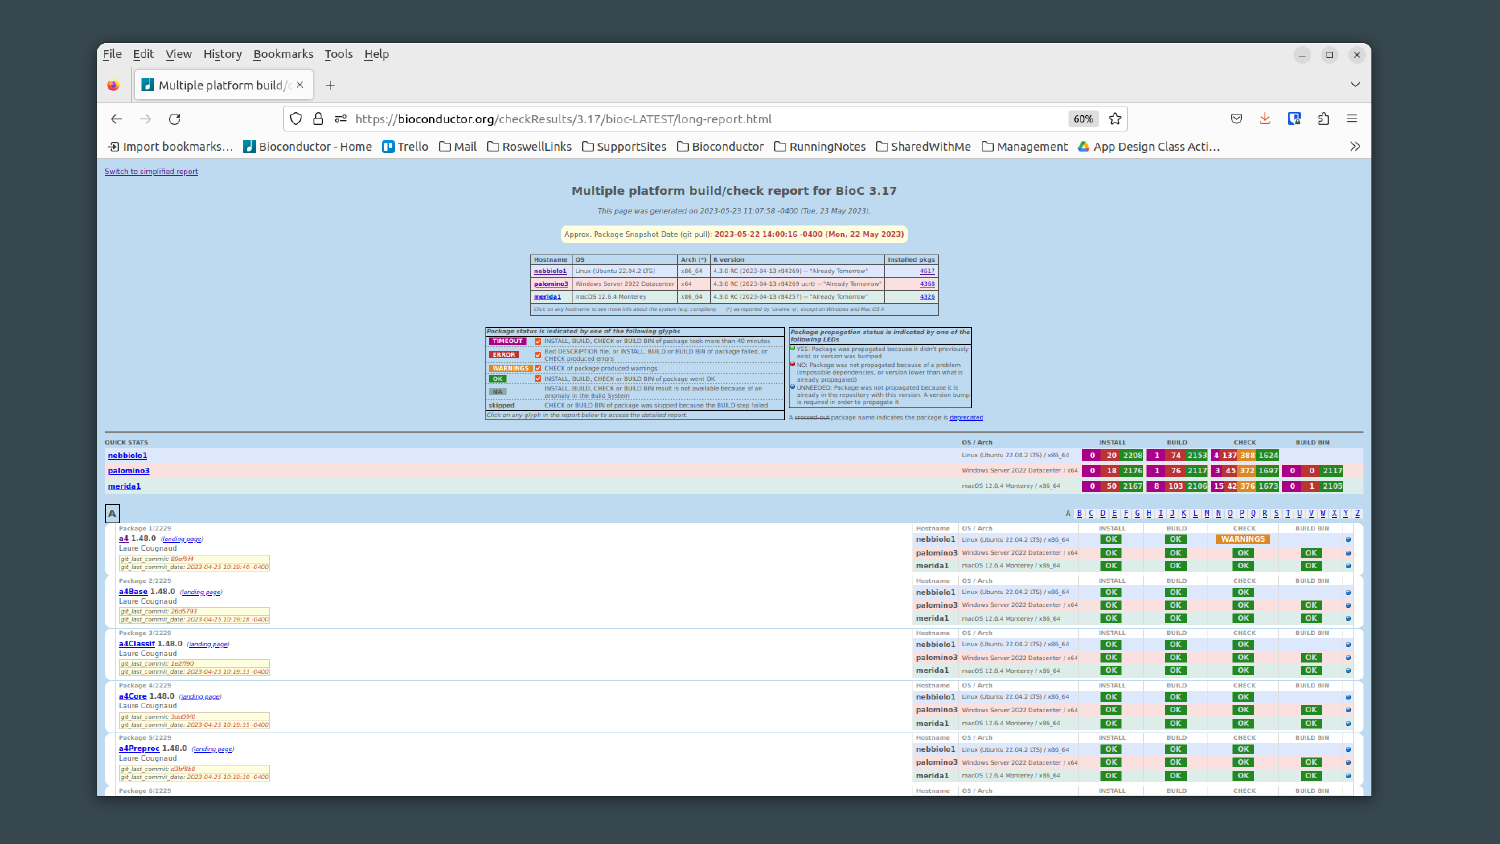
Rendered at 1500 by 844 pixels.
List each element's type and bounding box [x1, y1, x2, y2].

picture [76, 24, 1392, 819]
